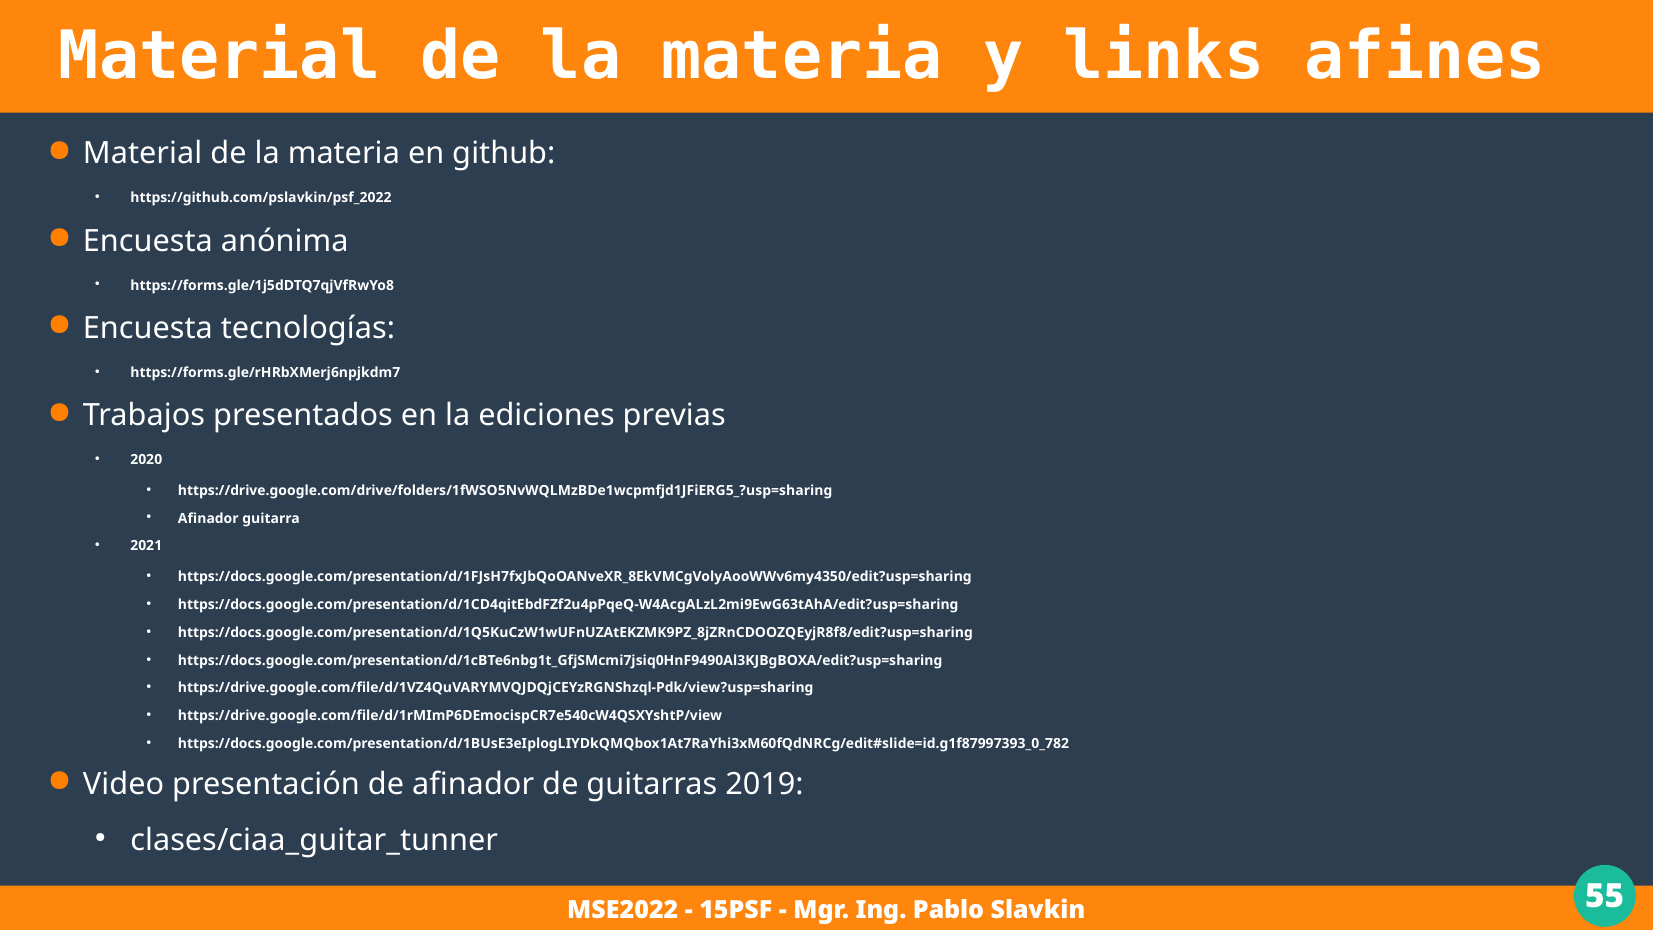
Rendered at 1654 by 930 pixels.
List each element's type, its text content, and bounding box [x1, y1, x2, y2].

title Material de la materia y links afines [58, 16, 1653, 113]
list Material de la materia en github: https://github.com/pslavkin/psf_2022 Encuesta anónima https://forms.gle/1j5dDTQ7qjVfRwYo8 Encuesta tecnologías: https://forms.gle/rHRbXMerj6npjkdm7 Trabajos presentados en la ediciones previas 2020 https://drive.google.com/drive/folders/1fWSO5NvWQLMzBDe1wcpmfjd1JFiERG5_?usp=sharing Afinador guitarra 2021 https://docs.google.com/presentation/d/1FJsH7fxJbQoOANveXR_8EkVMCgVolyAooWWv6my4350/edit?usp=sharing https://docs.google.com/presentation/d/1CD4qitEbdFZf2u4pPqeQ-W4AcgALzL2mi9EwG63tAhA/edit?usp=sharing https://docs.google.com/presentation/d/1Q5KuCzW1wUFnUZAtEKZMK9PZ_8jZRnCDOOZQEyjR8f8/edit?usp=sharing https://docs.google.com/presentation/d/1cBTe6nbg1t_GfjSMcmi7jsiq0HnF9490Al3KJBgBOXA/edit?usp=sharing https://drive.google.com/file/d/1VZ4QuVARYMVQJDQjCEYzRGNShzql-Pdk/view?usp=sharing https://drive.google.com/file/d/1rMImP6DEmocispCR7e540cW4QSXYshtP/view https://docs.google.com/presentation/d/1BUsE3eIplogLIYDkQMQbox1At7RaYhi3xM60fQdNRCg/edit#slide=id.g1f87997393_0_782 Video presentación de afinador de guitarras 2019: clases/ciaa_guitar_tunner [35, 131, 1599, 863]
